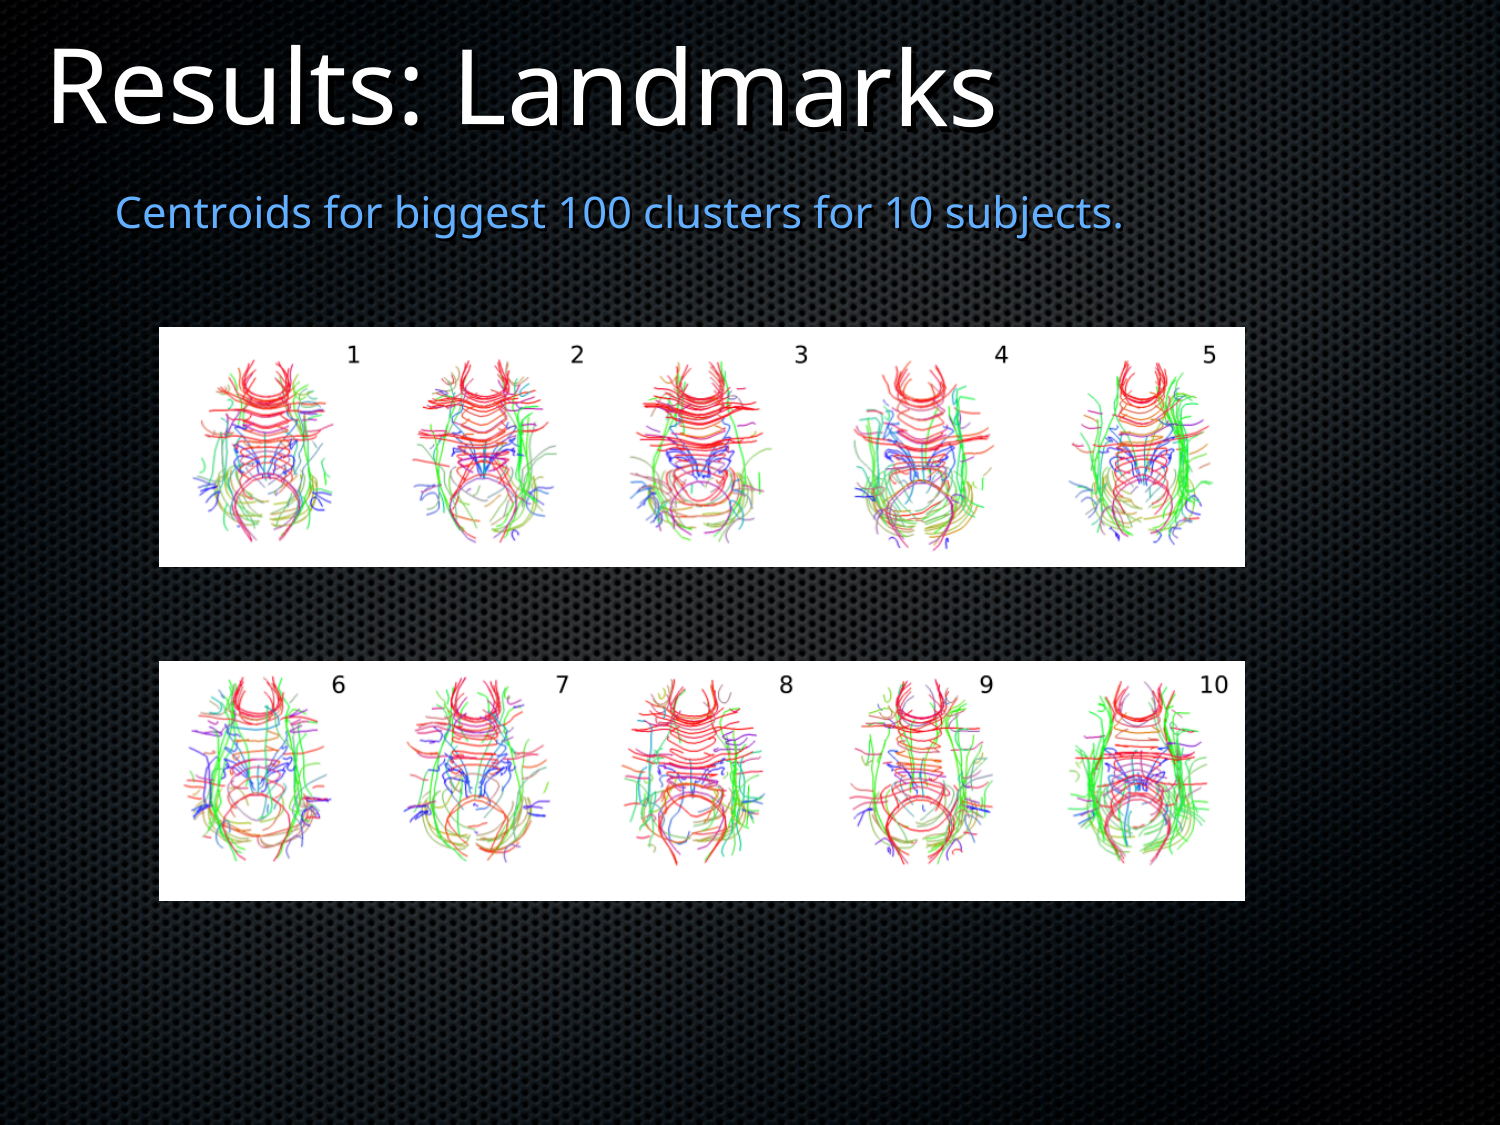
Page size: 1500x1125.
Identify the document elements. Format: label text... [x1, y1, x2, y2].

picture [0, 0, 1500, 1125]
text_box Centroids for biggest 100 clusters for 10 subjects. [106, 177, 1264, 248]
title Results: Landmarks [36, 11, 1342, 158]
